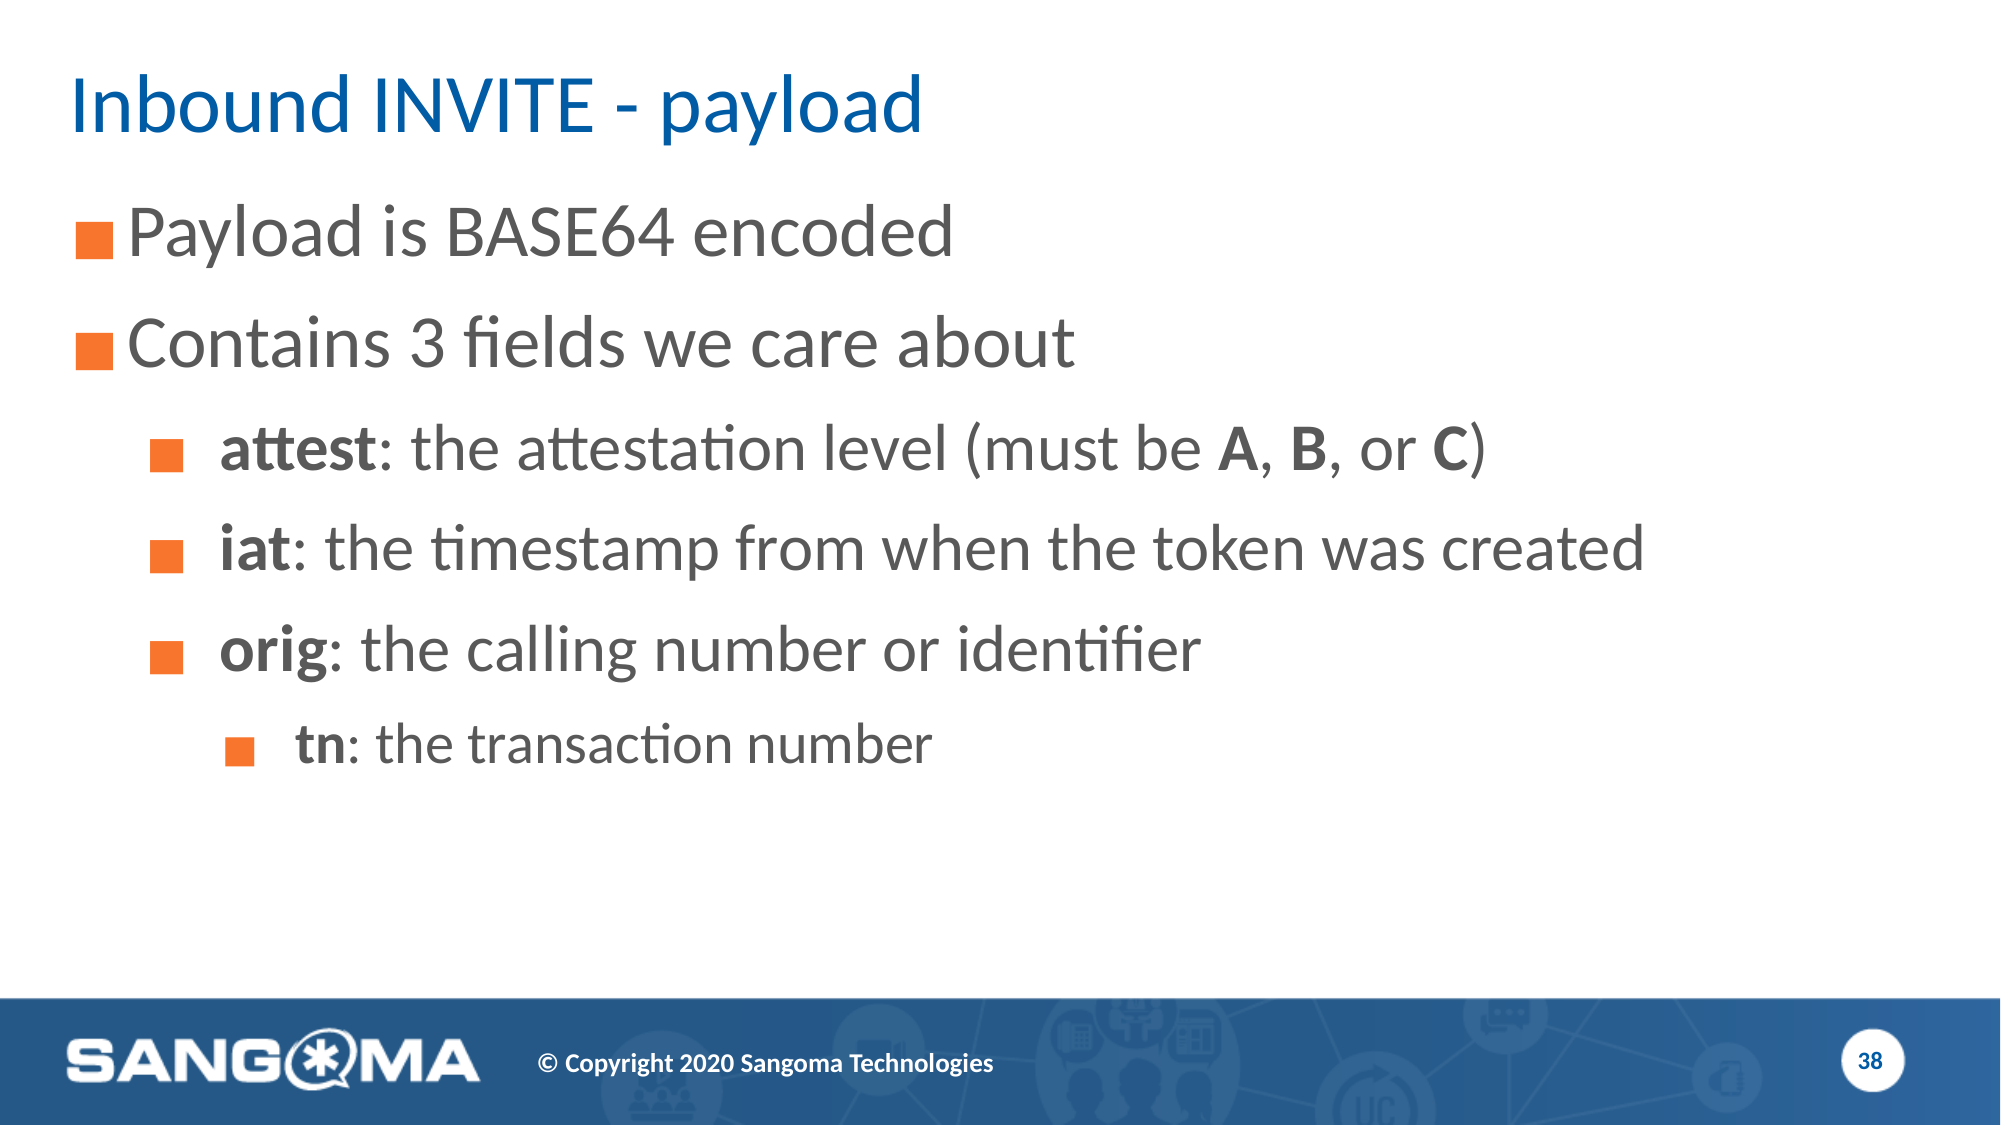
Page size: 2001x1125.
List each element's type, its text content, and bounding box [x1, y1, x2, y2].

picture [0, 0, 2001, 1125]
title Inbound INVITE - payload [54, 48, 1945, 164]
list Payload is BASE64 encoded Contains 3 fields we care about attest: the attestation level (must be A, B, or C) iat: the timestamp from when the token was created orig: the calling number or identifier tn: the transaction number [54, 174, 1945, 999]
